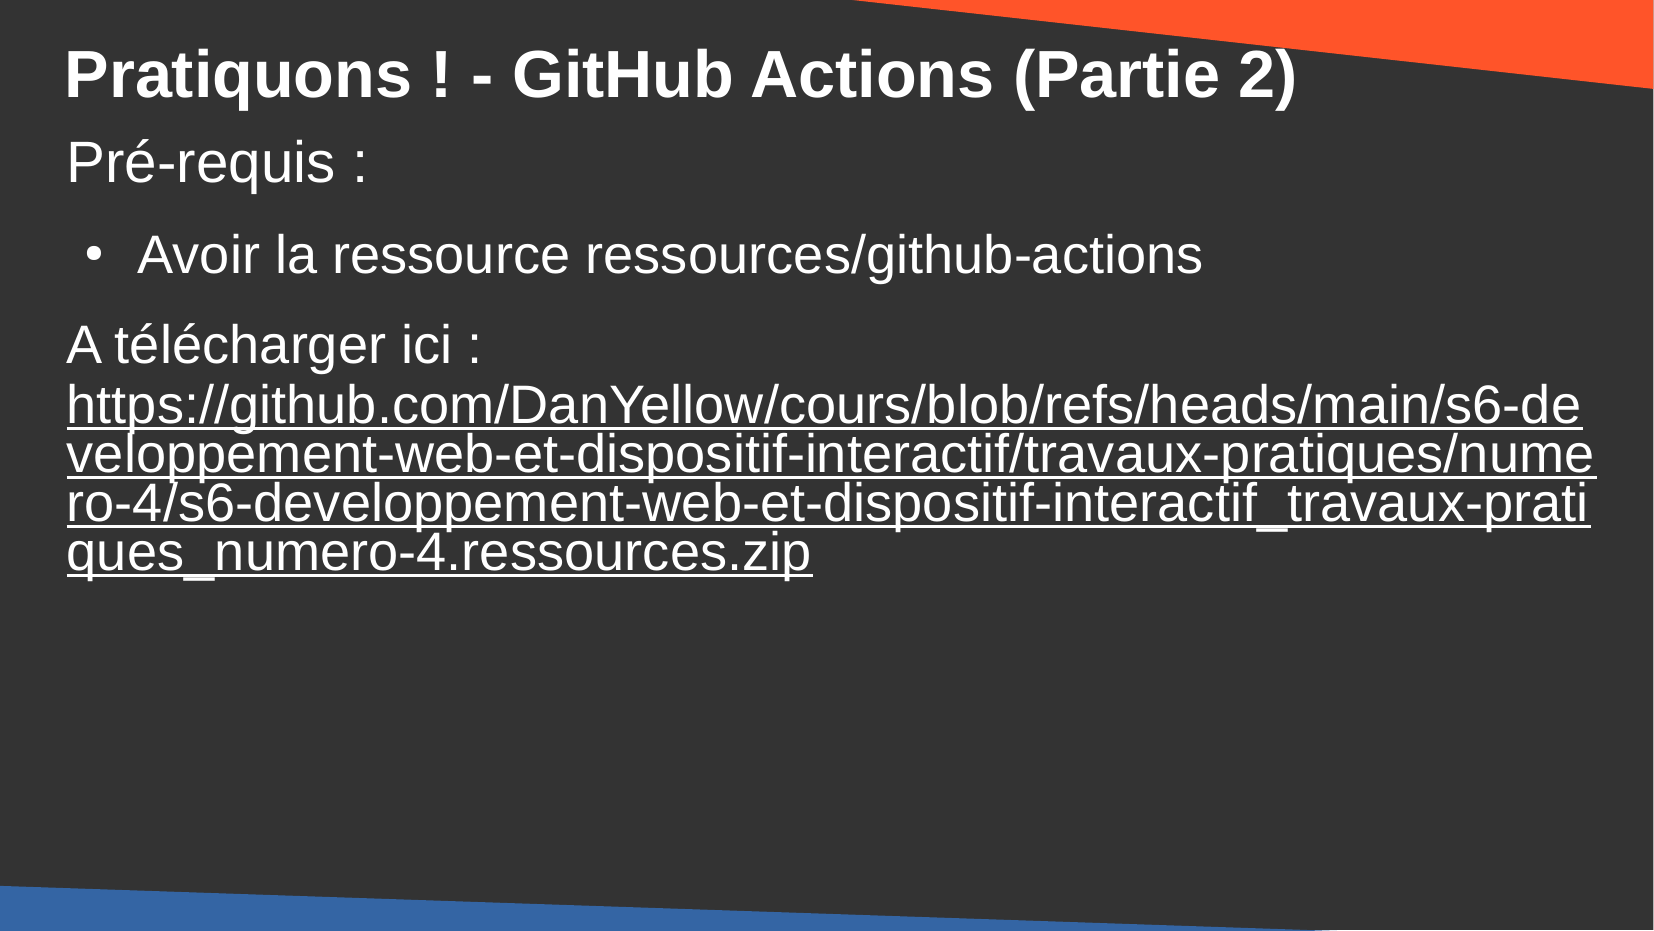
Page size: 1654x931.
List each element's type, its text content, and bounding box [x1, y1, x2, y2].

title Pratiquons ! - GitHub Actions (Partie 2) [64, 37, 1553, 114]
text_box [852, 0, 1654, 89]
text_box [0, 885, 1337, 931]
list Pré-requis : Avoir la ressource ressources/github-actions A télécharger ici : https://github.com/DanYellow/cours/blob/refs/heads/main/s6-developpement-web-et-dispositif-interactif/travaux-pratiques/numero-4/s6-developpement-web-et-dispositif-interactif_travaux-pratiques_numero-4.ressources.zip [66, 129, 1606, 715]
